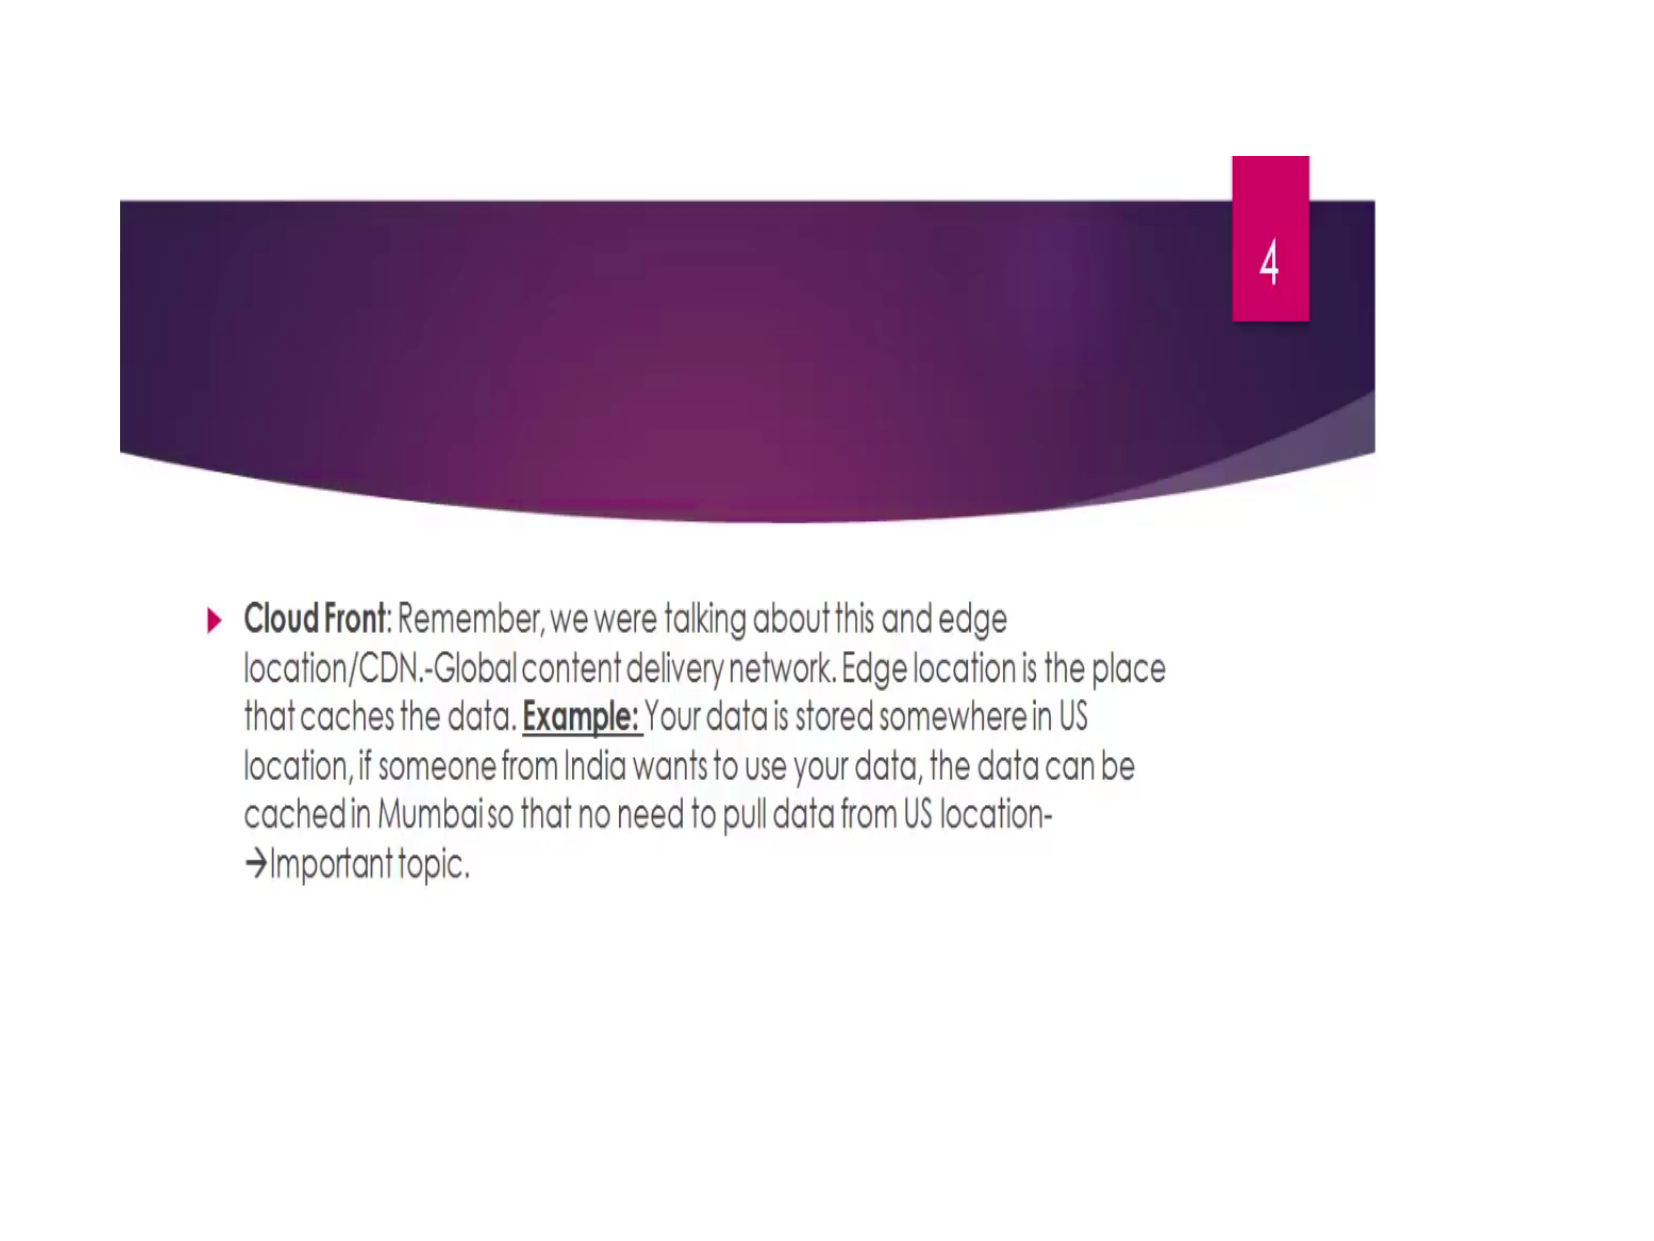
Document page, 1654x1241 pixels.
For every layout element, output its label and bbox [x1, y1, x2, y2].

picture [120, 156, 1381, 991]
